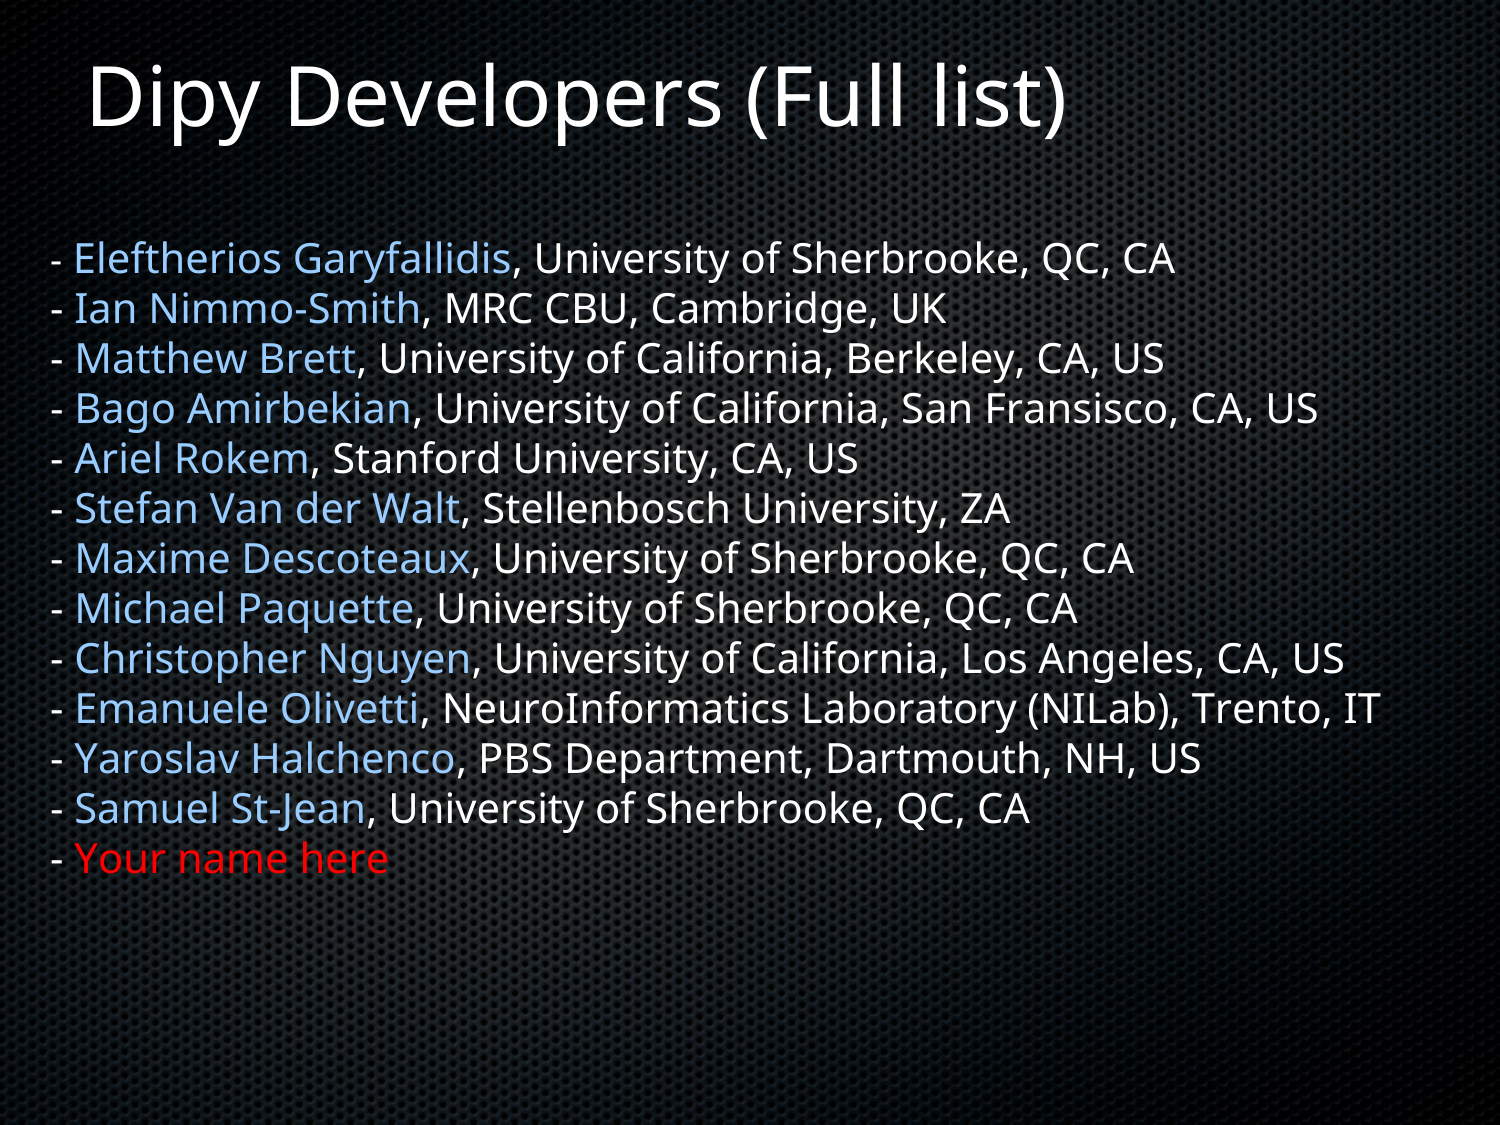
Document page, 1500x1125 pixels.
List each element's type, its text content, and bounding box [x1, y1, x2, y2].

picture [0, 0, 1500, 1125]
text_box Dipy Developers (Full list) [70, 35, 1176, 151]
text_box - Eleftherios Garyfallidis, University of Sherbrooke, QC, CA - Ian Nimmo-Smith, MRC CBU, Cambridge, UK - Matthew Brett, University of California, Berkeley, CA, US - Bago Amirbekian, University of California, San Fransisco, CA, US - Ariel Rokem, Stanford University, CA, US - Stefan Van der Walt, Stellenbosch University, ZA - Maxime Descoteaux, University of Sherbrooke, QC, CA - Michael Paquette, University of Sherbrooke, QC, CA - Christopher Nguyen, University of California, Los Angeles, CA, US - Emanuele Olivetti, NeuroInformatics Laboratory (NILab), Trento, IT - Yaroslav Halchenco, PBS Department, Dartmouth, NH, US - Samuel St-Jean, University of Sherbrooke, QC, CA - Your name here [35, 153, 1500, 1056]
